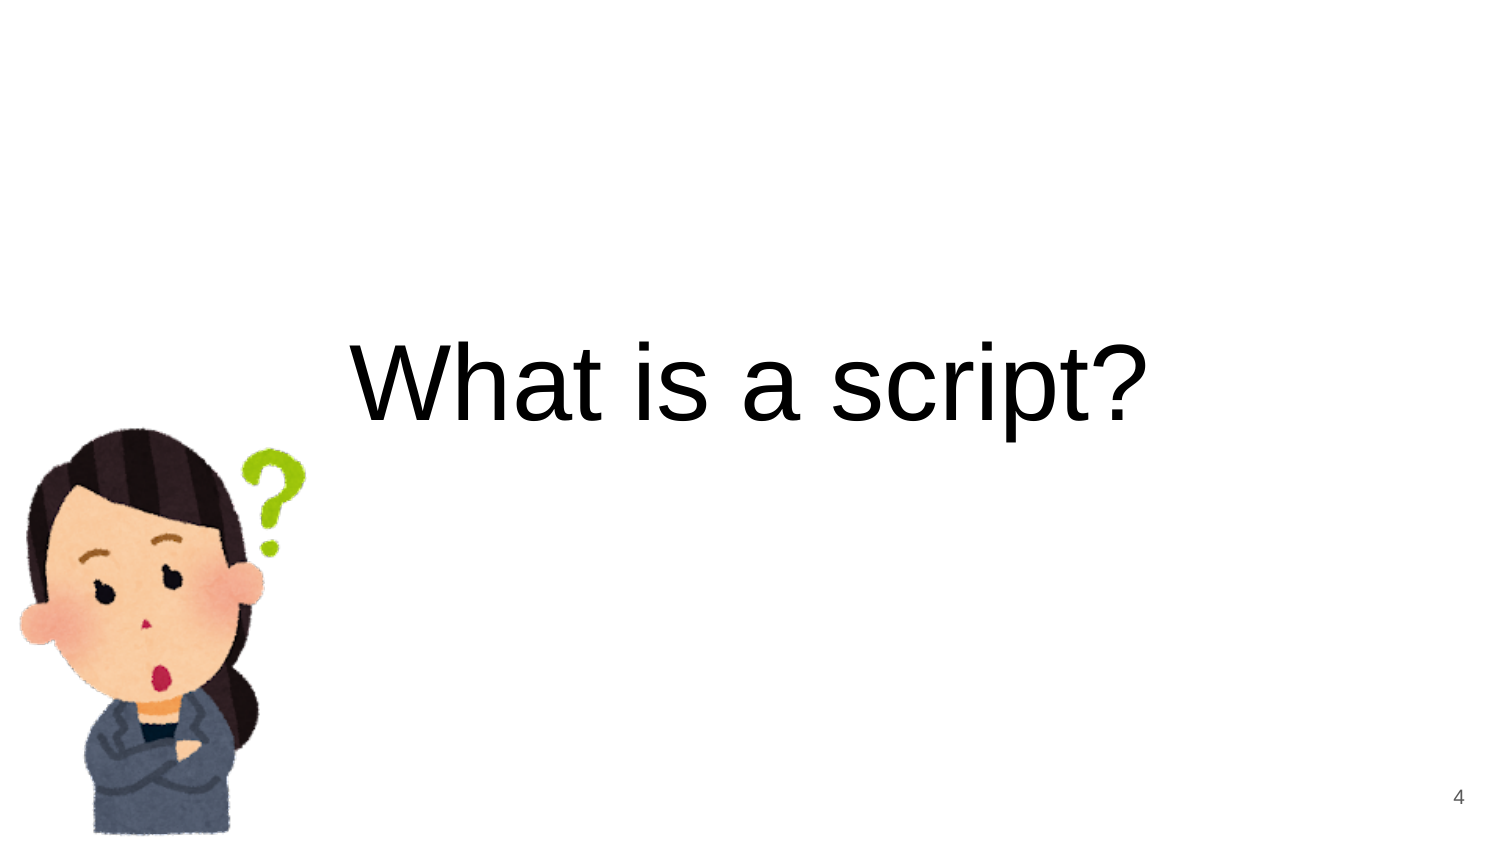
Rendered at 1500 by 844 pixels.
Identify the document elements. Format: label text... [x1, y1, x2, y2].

slide_number <number> [1389, 764, 1480, 830]
title What is a script? [51, 122, 1449, 459]
picture [0, 421, 318, 844]
